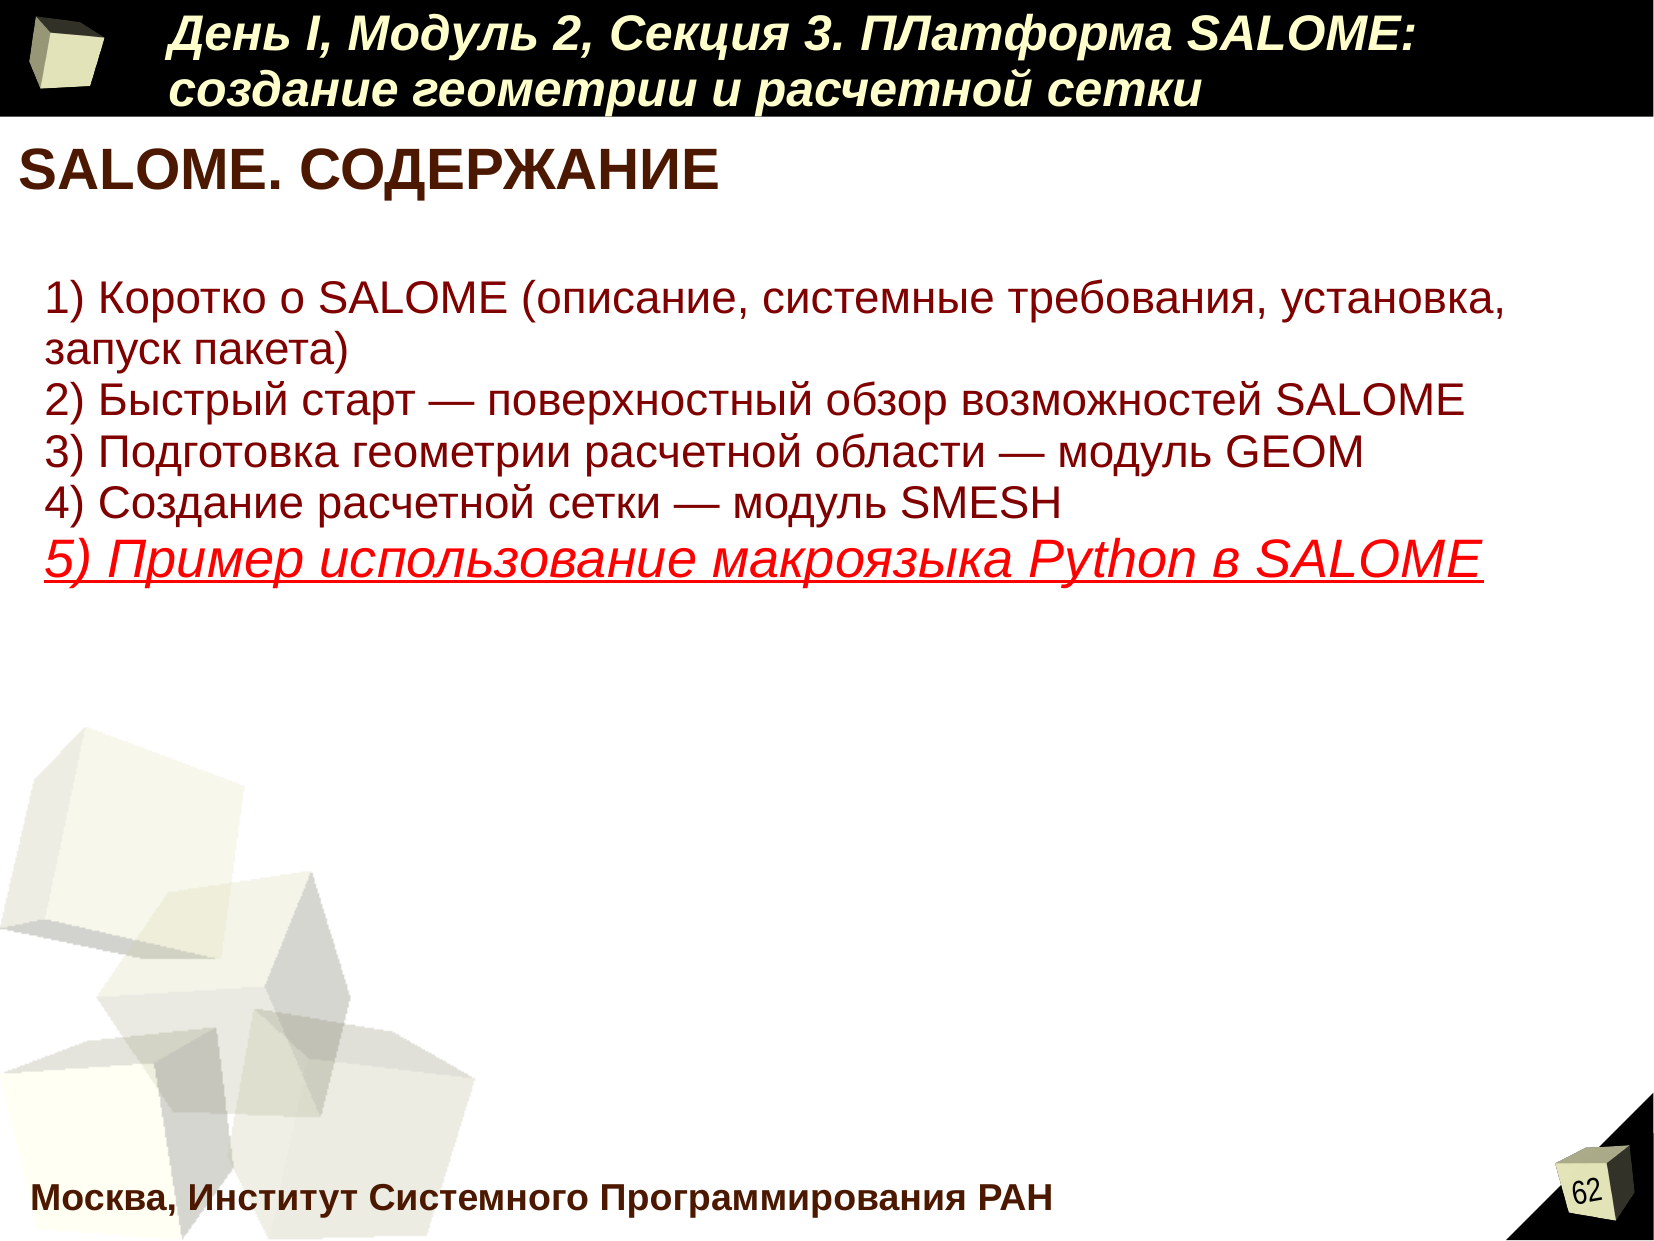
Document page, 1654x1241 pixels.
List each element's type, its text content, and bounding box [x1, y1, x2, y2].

picture [0, 726, 477, 1241]
text_box 1) Коротко о SALOME (описание, системные требования, установка, запуск пакета) 2) Быстрый старт — поверхностный обзор возможностей SALOME 3) Подготовка геометрии расчетной области — модуль GEOM 4) Создание расчетной сетки — модуль SMESH 5) Пример использование макроязыка Python в SALOME [29, 264, 1625, 597]
picture [464, 1193, 472, 1198]
text_box SALOME. СОДЕРЖАНИЕ [4, 129, 1654, 210]
